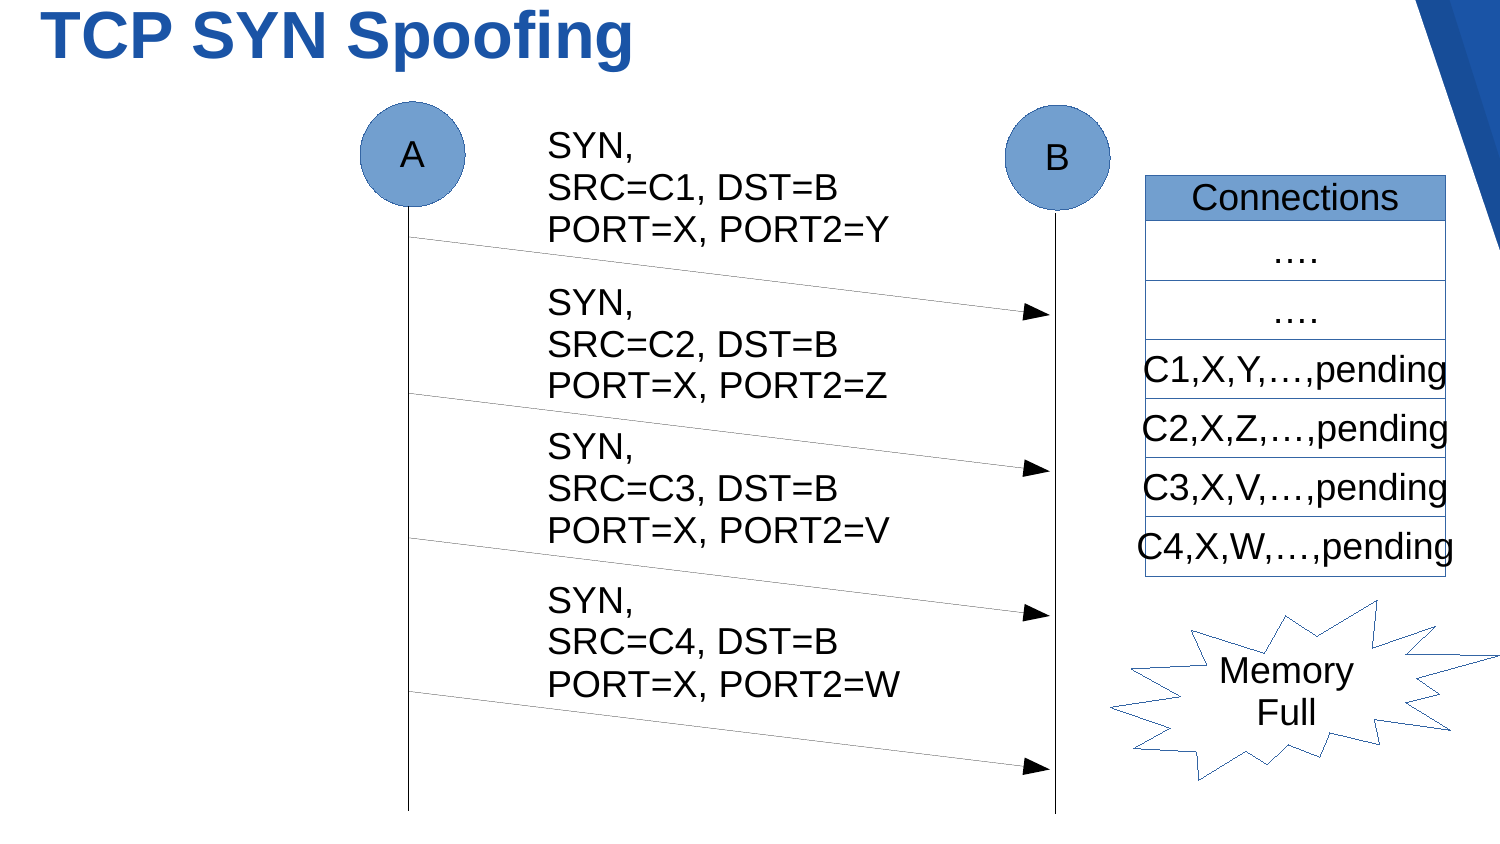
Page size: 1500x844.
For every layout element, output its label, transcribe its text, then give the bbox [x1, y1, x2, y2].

text_box A [360, 101, 466, 207]
text_box C4,X,W,…,pending [1145, 516, 1446, 577]
text_box SYN, SRC=C3, DST=B PORT=X, PORT2=V [532, 418, 1006, 571]
text_box C1,X,Y,…,pending [1145, 339, 1446, 398]
title TCP SYN Spoofing [25, 19, 814, 87]
text_box SYN, SRC=C4, DST=B PORT=X, PORT2=W [532, 571, 1006, 755]
text_box Memory Full [1110, 600, 1500, 781]
text_box C2,X,Z,…,pending [1145, 398, 1446, 457]
text_box …. [1145, 220, 1446, 281]
text_box SYN, SRC=C2, DST=B PORT=X, PORT2=Z [532, 273, 1006, 418]
text_box SYN, SRC=C1, DST=B PORT=X, PORT2=Y [532, 117, 1006, 273]
text_box B [1006, 105, 1111, 211]
text_box Connections [1145, 175, 1446, 220]
text_box C3,X,V,…,pending [1145, 457, 1446, 516]
text_box …. [1145, 281, 1446, 339]
